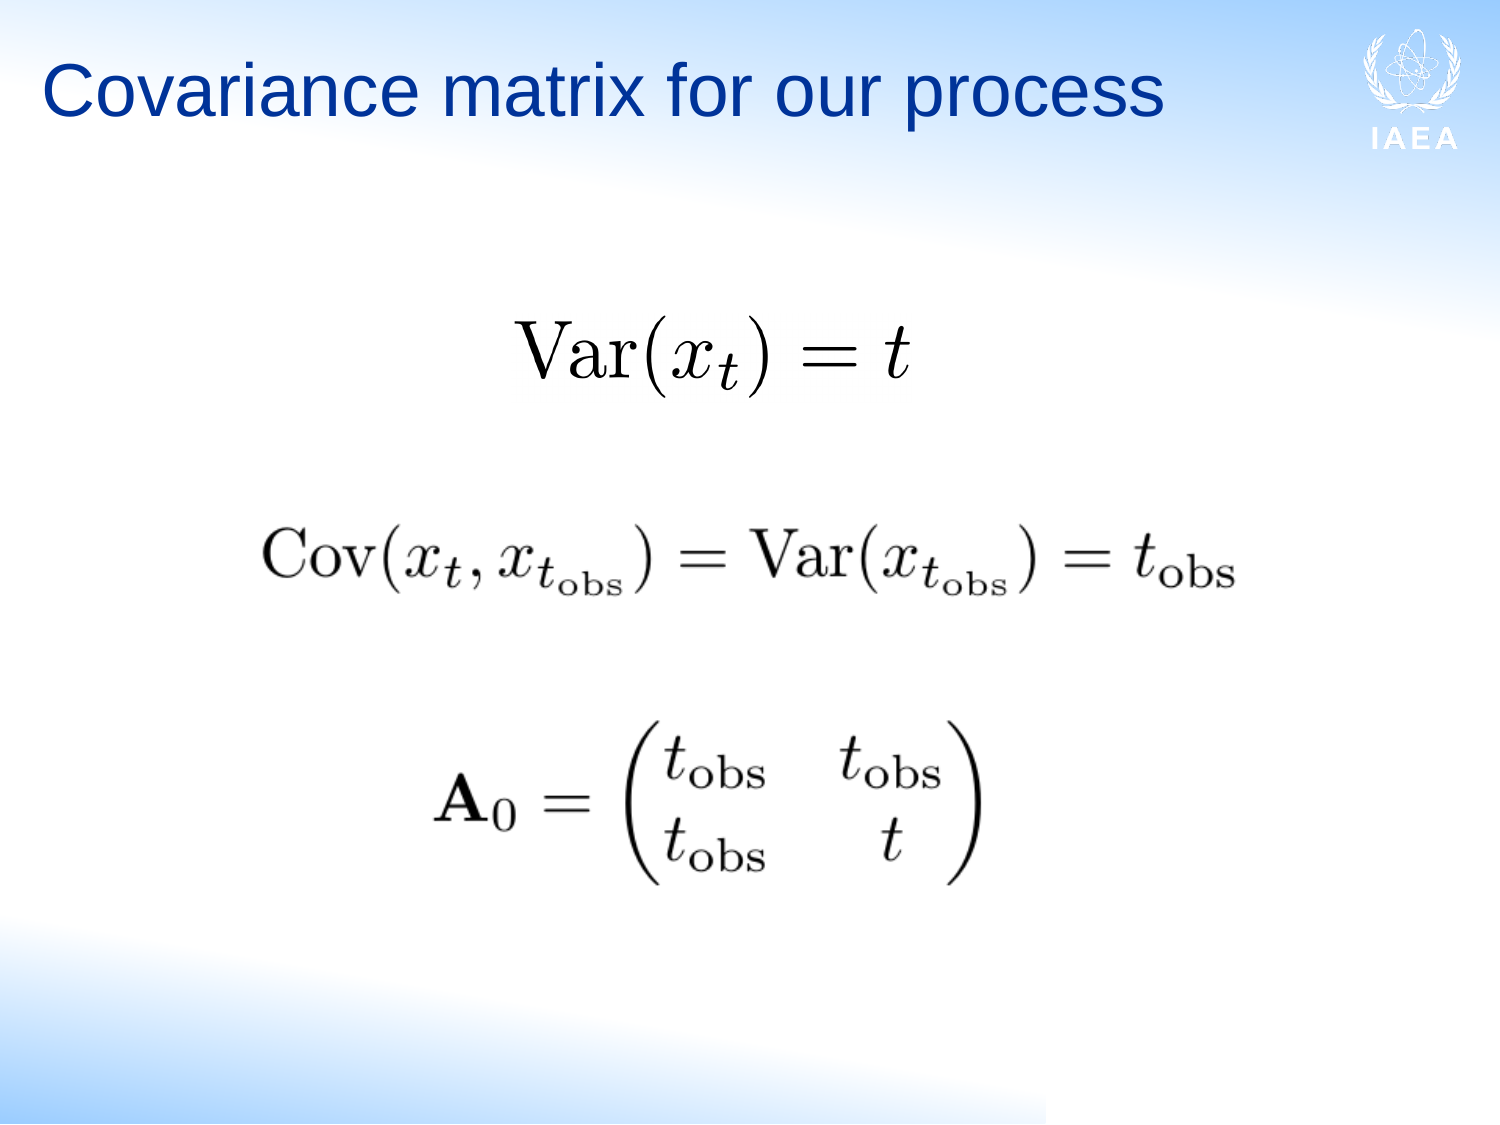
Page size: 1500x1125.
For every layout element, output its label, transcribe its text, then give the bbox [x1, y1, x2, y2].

picture [511, 313, 912, 403]
picture [422, 705, 989, 895]
picture [246, 510, 1248, 605]
title Covariance matrix for our process [41, 5, 1262, 174]
picture [1363, 29, 1461, 149]
